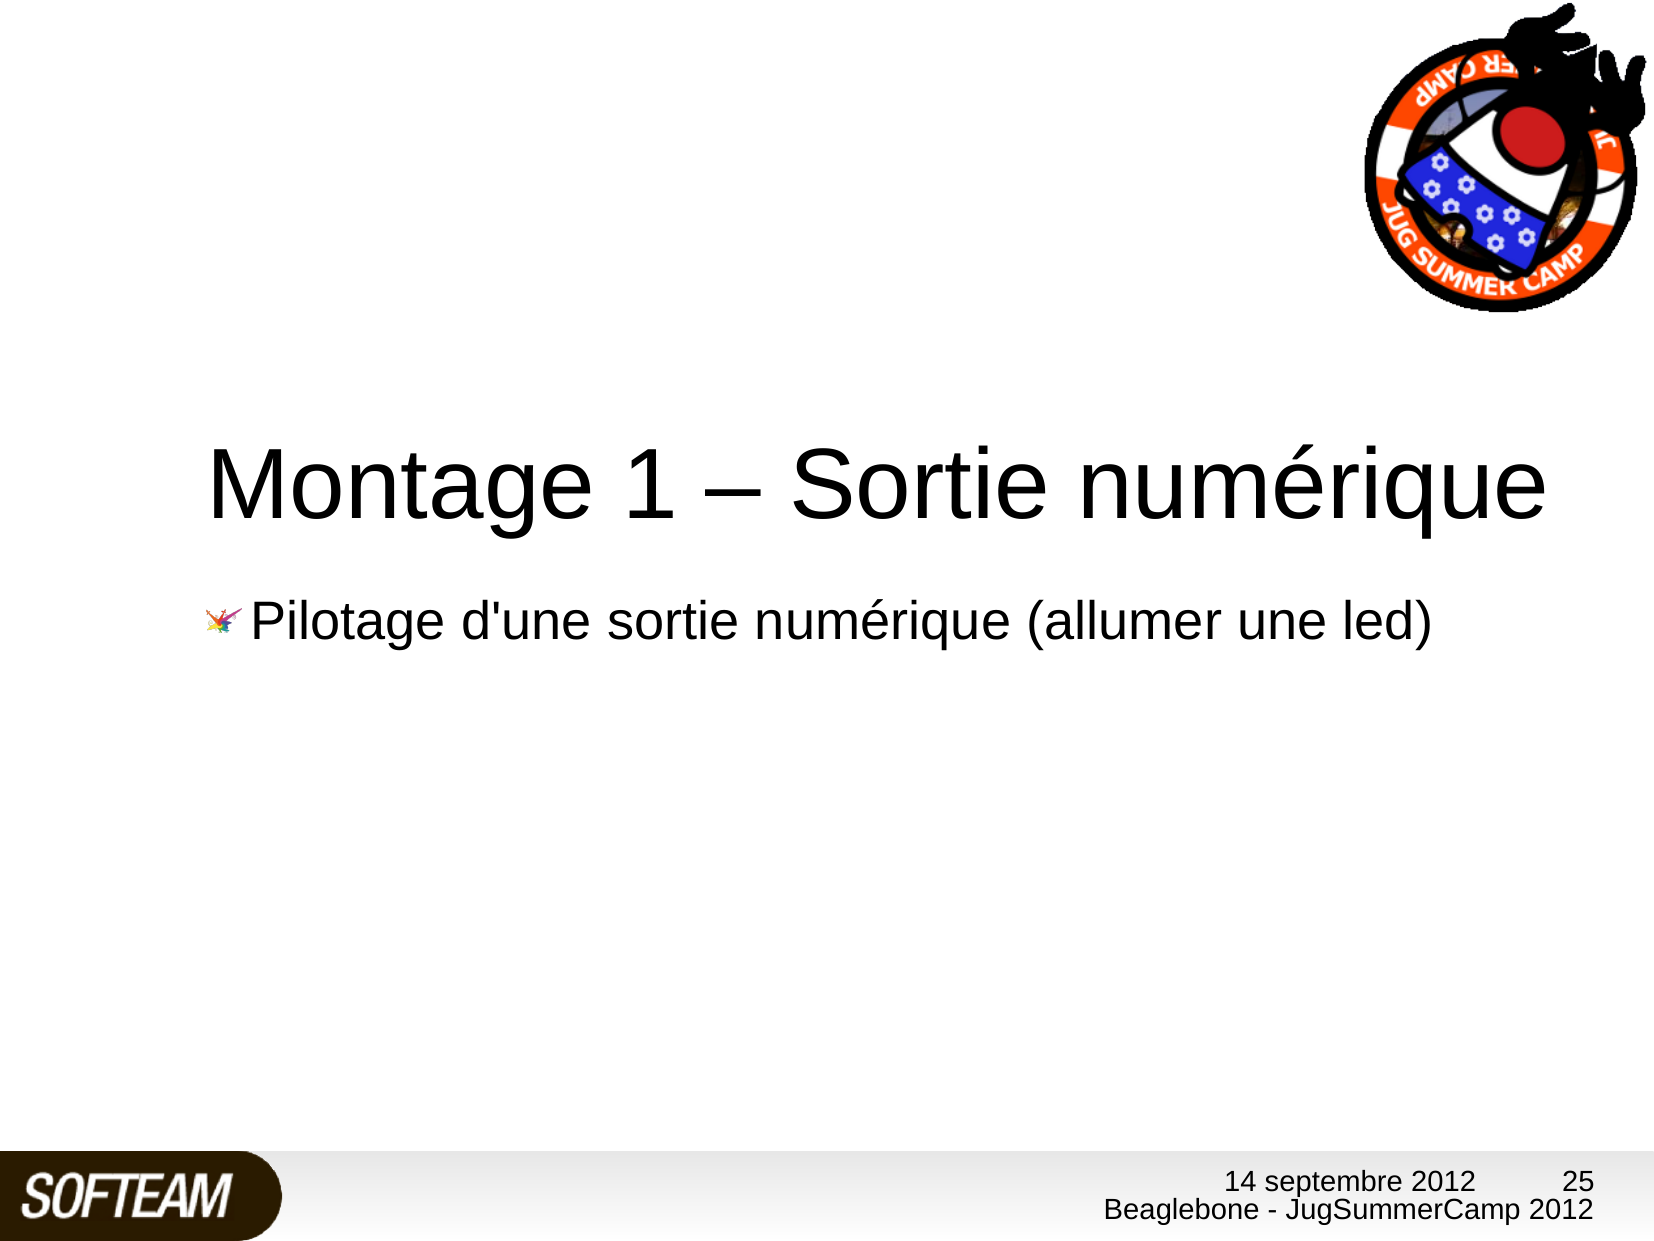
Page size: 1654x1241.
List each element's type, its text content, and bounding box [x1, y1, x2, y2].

title Montage 1 – Sortie numérique [206, 395, 1625, 573]
picture [0, 1151, 206, 1241]
list Pilotage d'une sortie numérique (allumer une led) [206, 590, 1477, 1241]
picture [1358, 0, 1654, 323]
